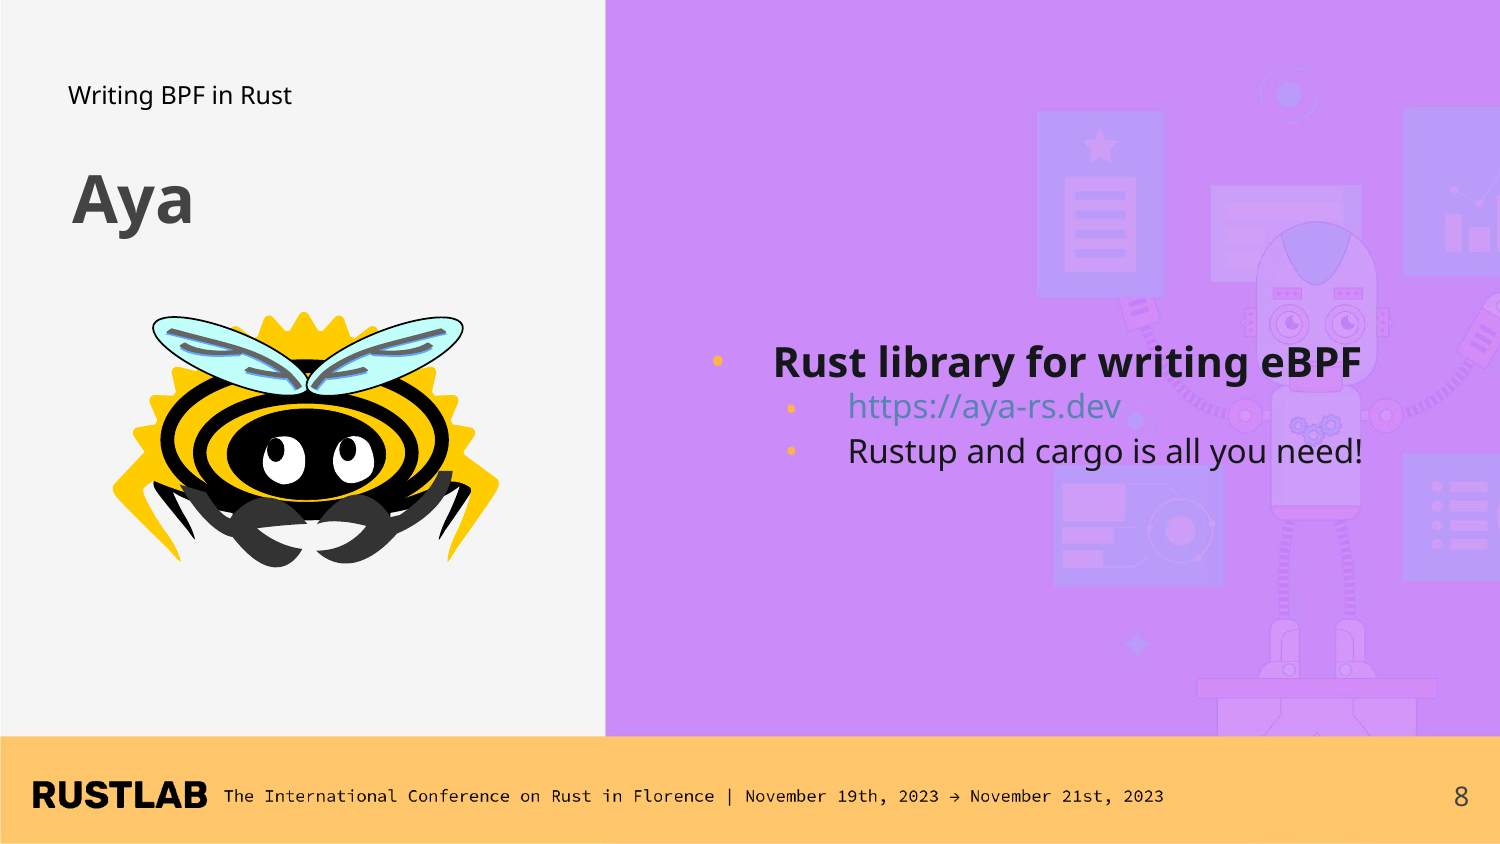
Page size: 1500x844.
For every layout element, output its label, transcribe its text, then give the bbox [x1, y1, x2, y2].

picture [0, 0, 1500, 844]
text_box Writing BPF in Rust [68, 79, 517, 116]
list Rust library for writing eBPF https://aya-rs.dev Rustup and cargo is all you need! [682, 125, 1405, 624]
